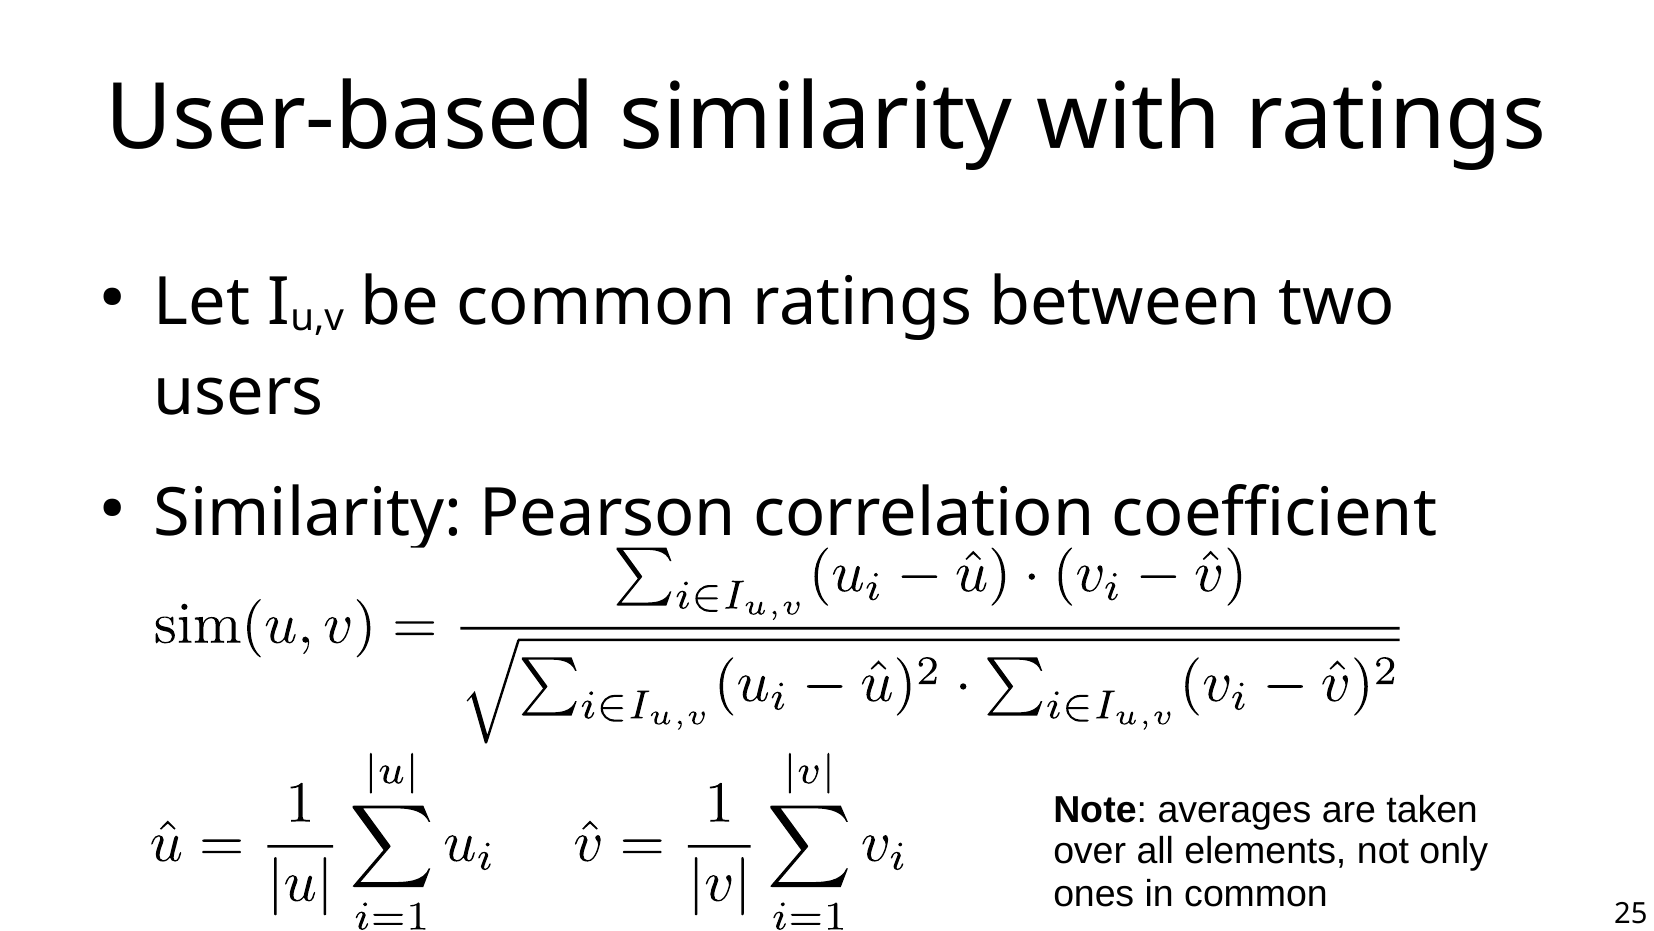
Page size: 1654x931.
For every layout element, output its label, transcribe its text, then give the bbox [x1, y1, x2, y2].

text_box Note: averages are taken over all elements, not only ones in common [1038, 780, 1542, 922]
title User-based similarity with ratings [82, 1, 1571, 226]
text_box [149, 752, 906, 930]
list Let Iu,v be common ratings between two users Similarity: Pearson correlation coefficient [82, 253, 1571, 793]
text_box [153, 547, 1400, 744]
